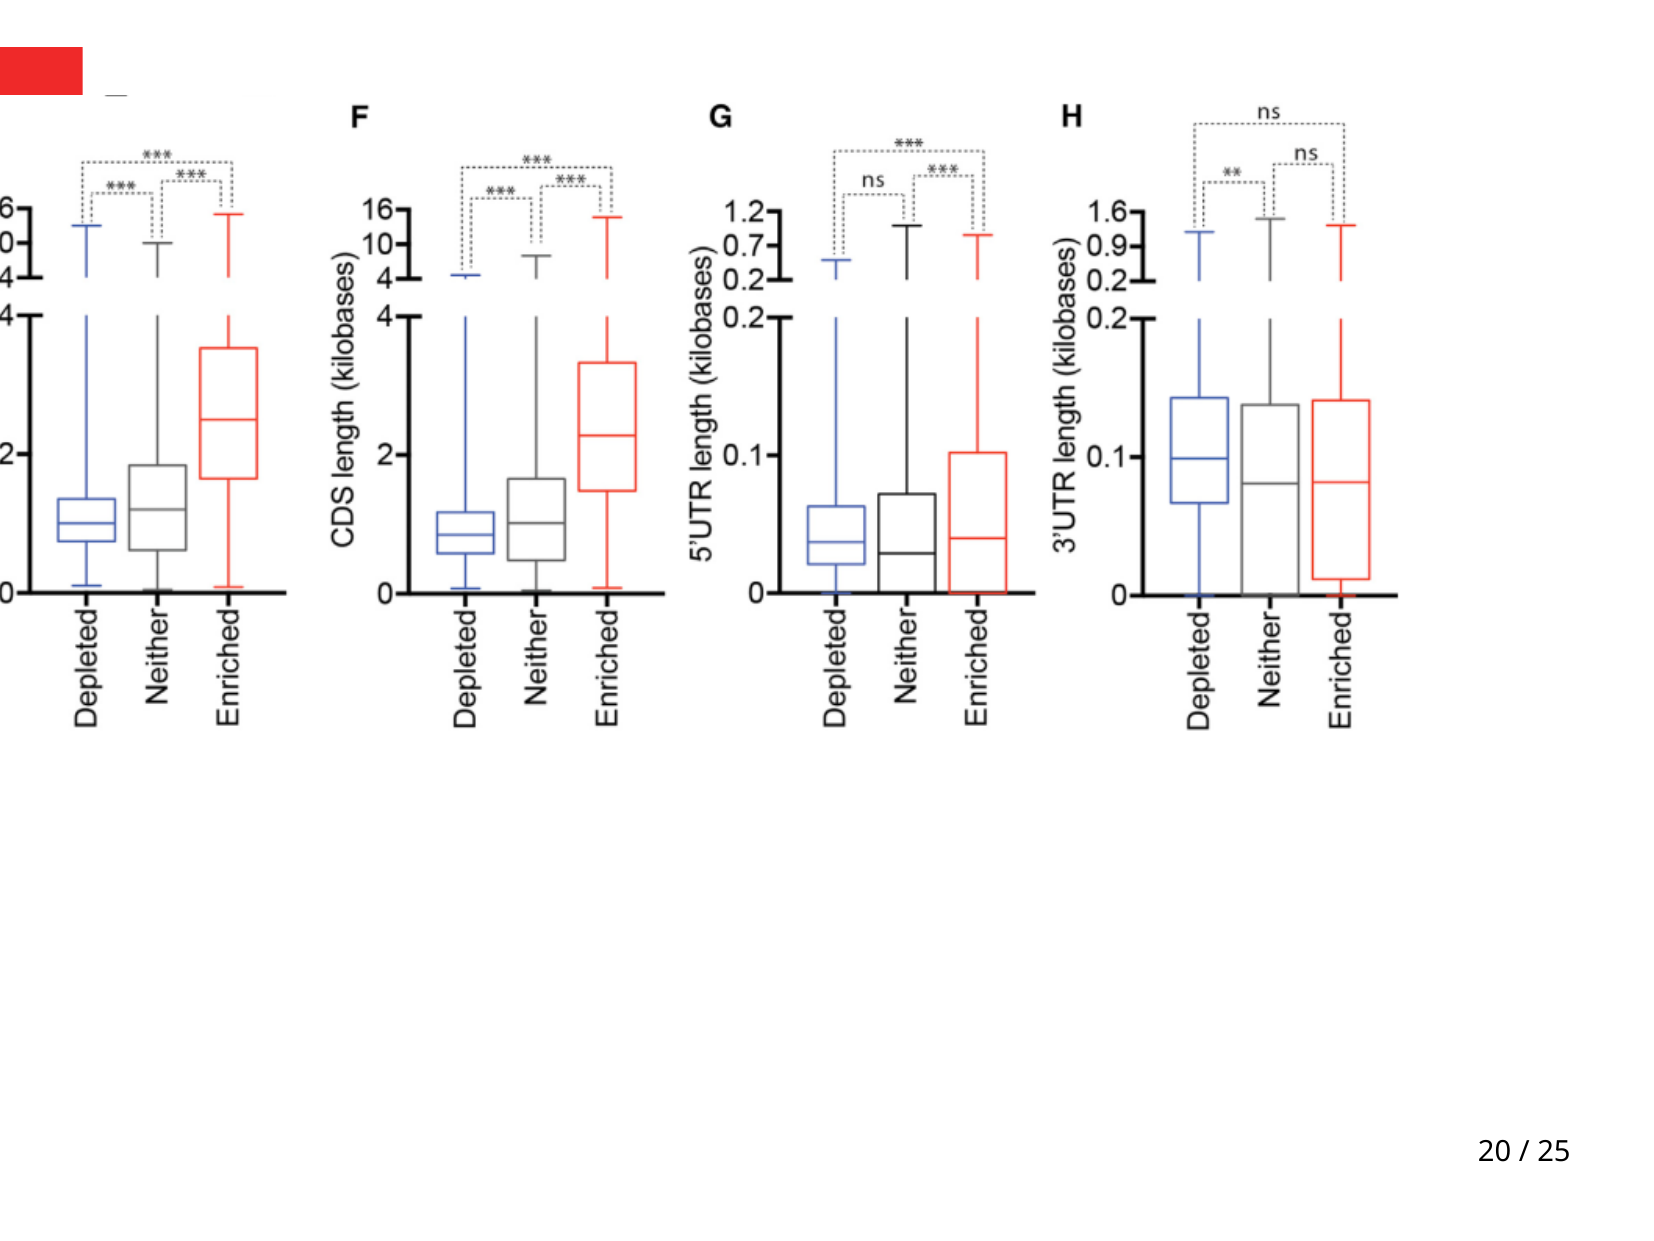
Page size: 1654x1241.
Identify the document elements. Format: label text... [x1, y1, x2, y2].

picture [0, 95, 1417, 740]
text_box Graphical abstract [90, 85, 1561, 166]
